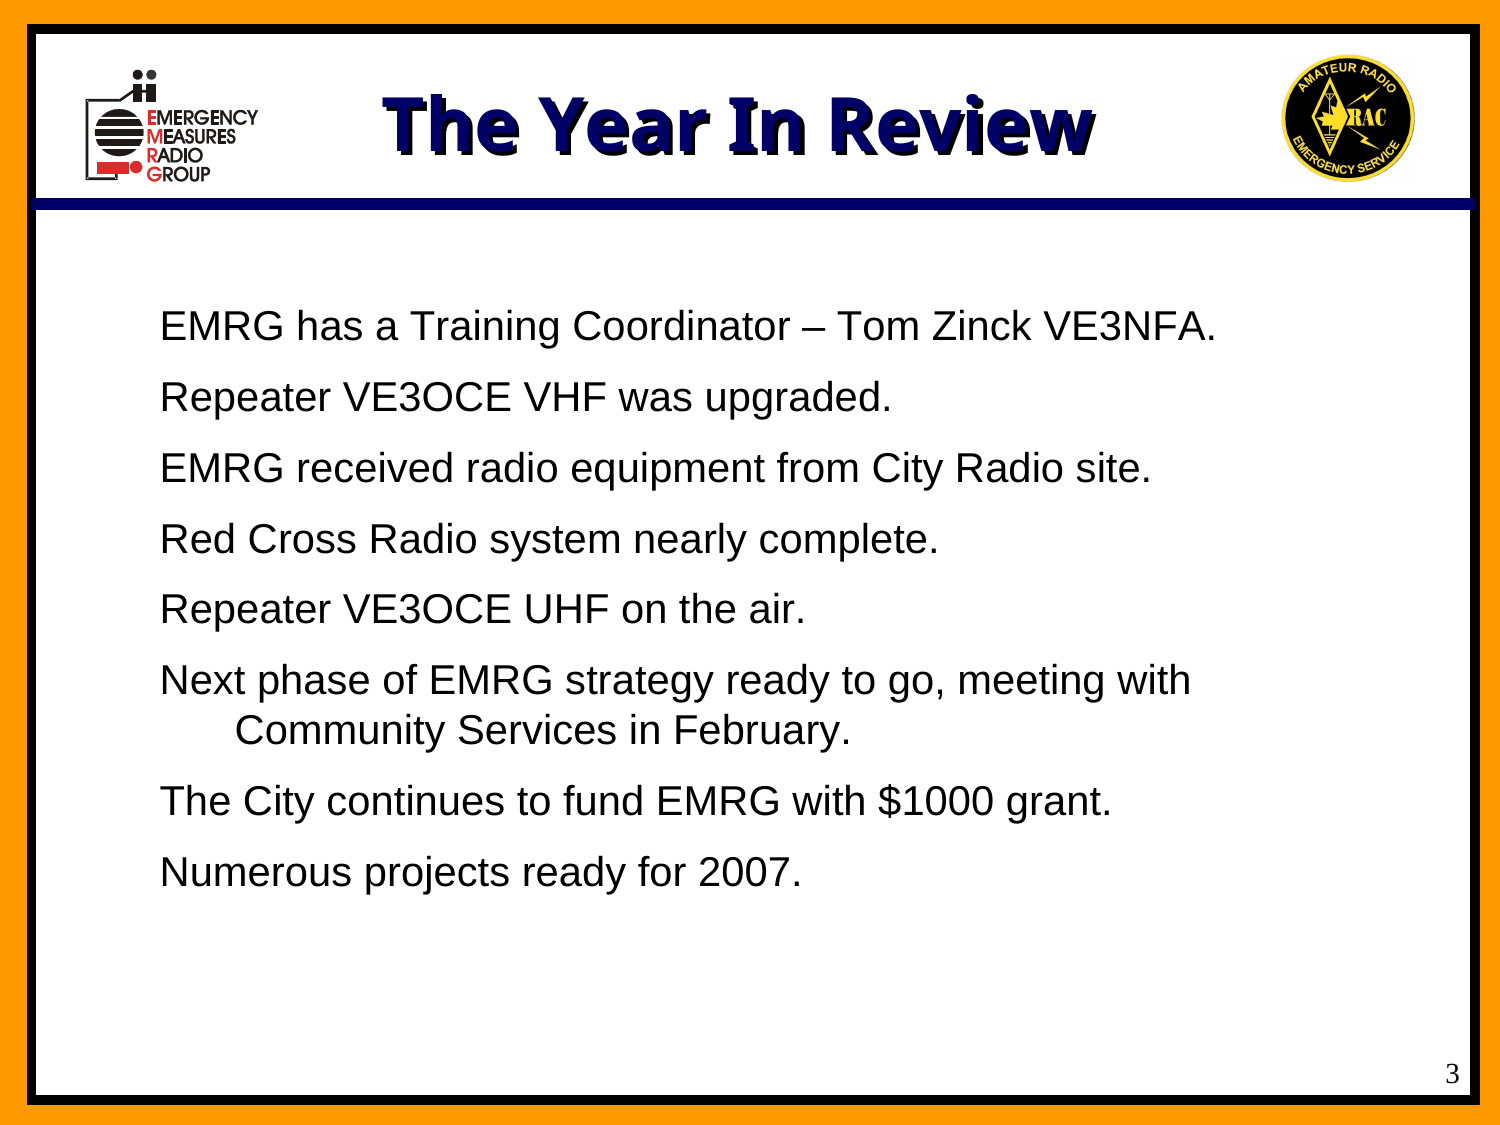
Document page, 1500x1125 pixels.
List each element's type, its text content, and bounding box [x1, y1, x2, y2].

text_box EMRG has a Training Coordinator – Tom Zinck VE3NFA. Repeater VE3OCE VHF was upgraded. EMRG received radio equipment from City Radio site. Red Cross Radio system nearly complete. Repeater VE3OCE UHF on the air. Next phase of EMRG strategy ready to go, meeting with Community Services in February. The City continues to fund EMRG with $1000 grant. Numerous projects ready for 2007. [144, 291, 1340, 974]
picture [1281, 54, 1415, 182]
text_box The Year In Review [251, 68, 1225, 174]
